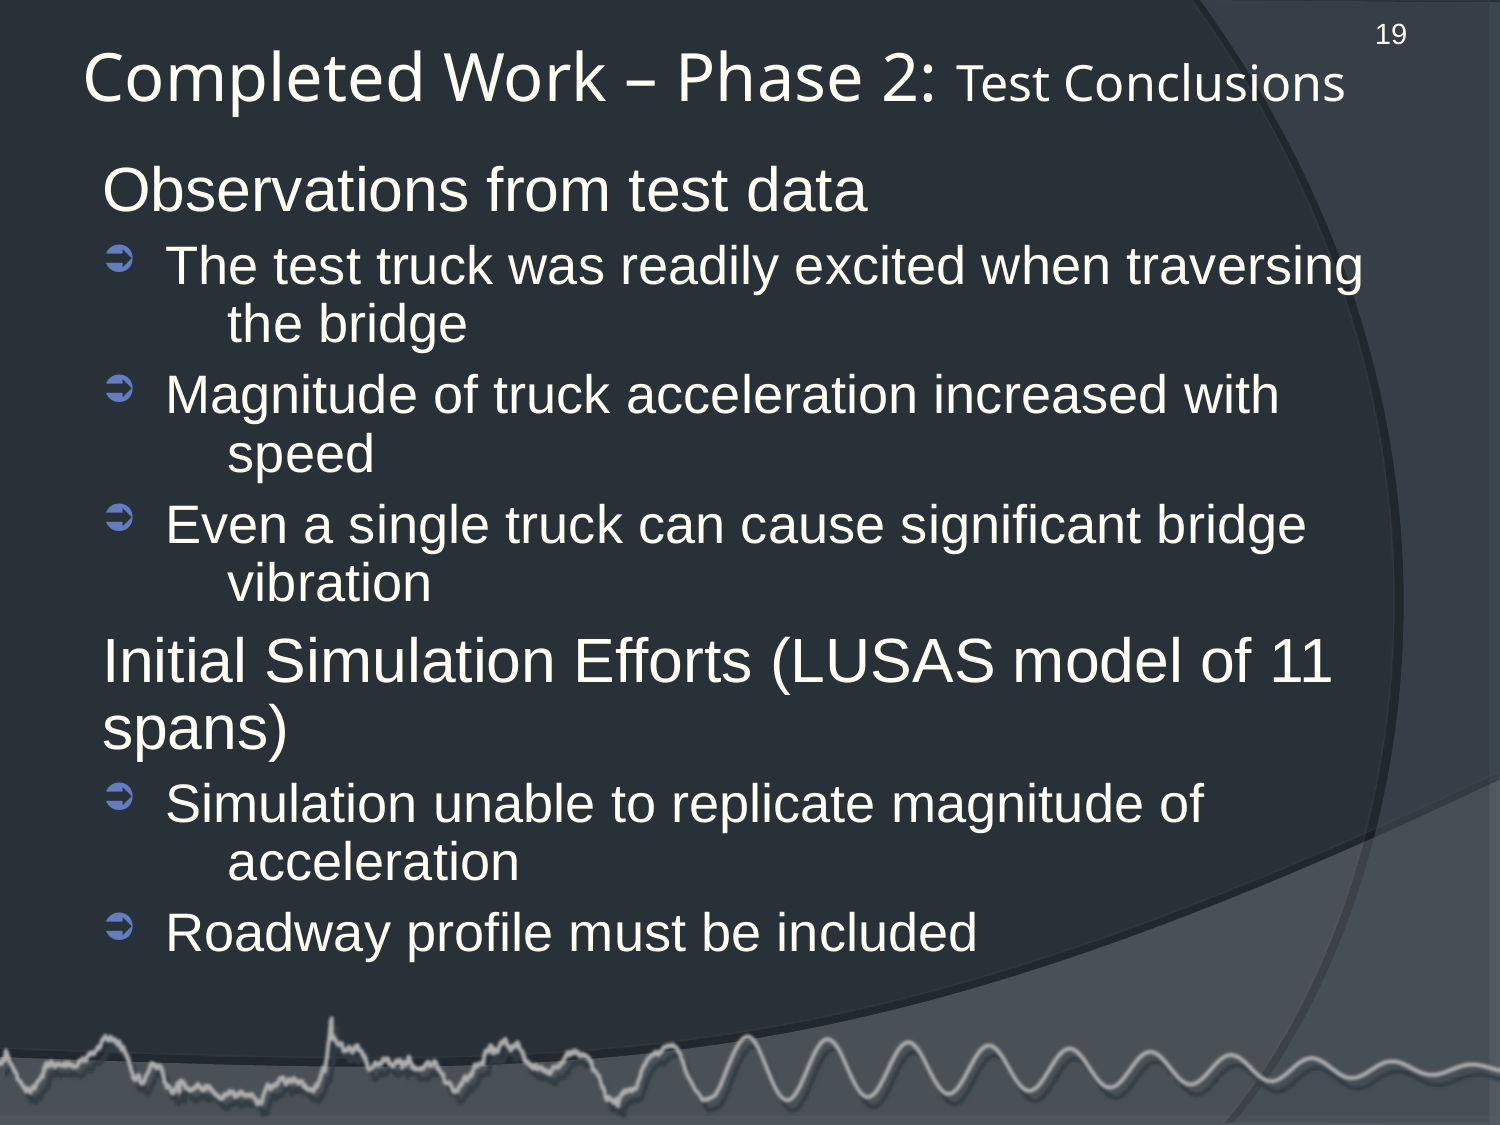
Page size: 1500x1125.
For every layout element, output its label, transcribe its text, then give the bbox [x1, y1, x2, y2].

text_box <number> [1374, 0, 1500, 60]
picture [0, 987, 1500, 1125]
list Observations from test data The test truck was readily excited when traversing the bridge Magnitude of truck acceleration increased with speed Even a single truck can cause significant bridge vibration Initial Simulation Efforts (LUSAS model of 11 spans) Simulation unable to replicate magnitude of acceleration Roadway profile must be included [75, 149, 1426, 1005]
title Completed Work – Phase 2: Test Conclusions [75, 24, 1426, 125]
